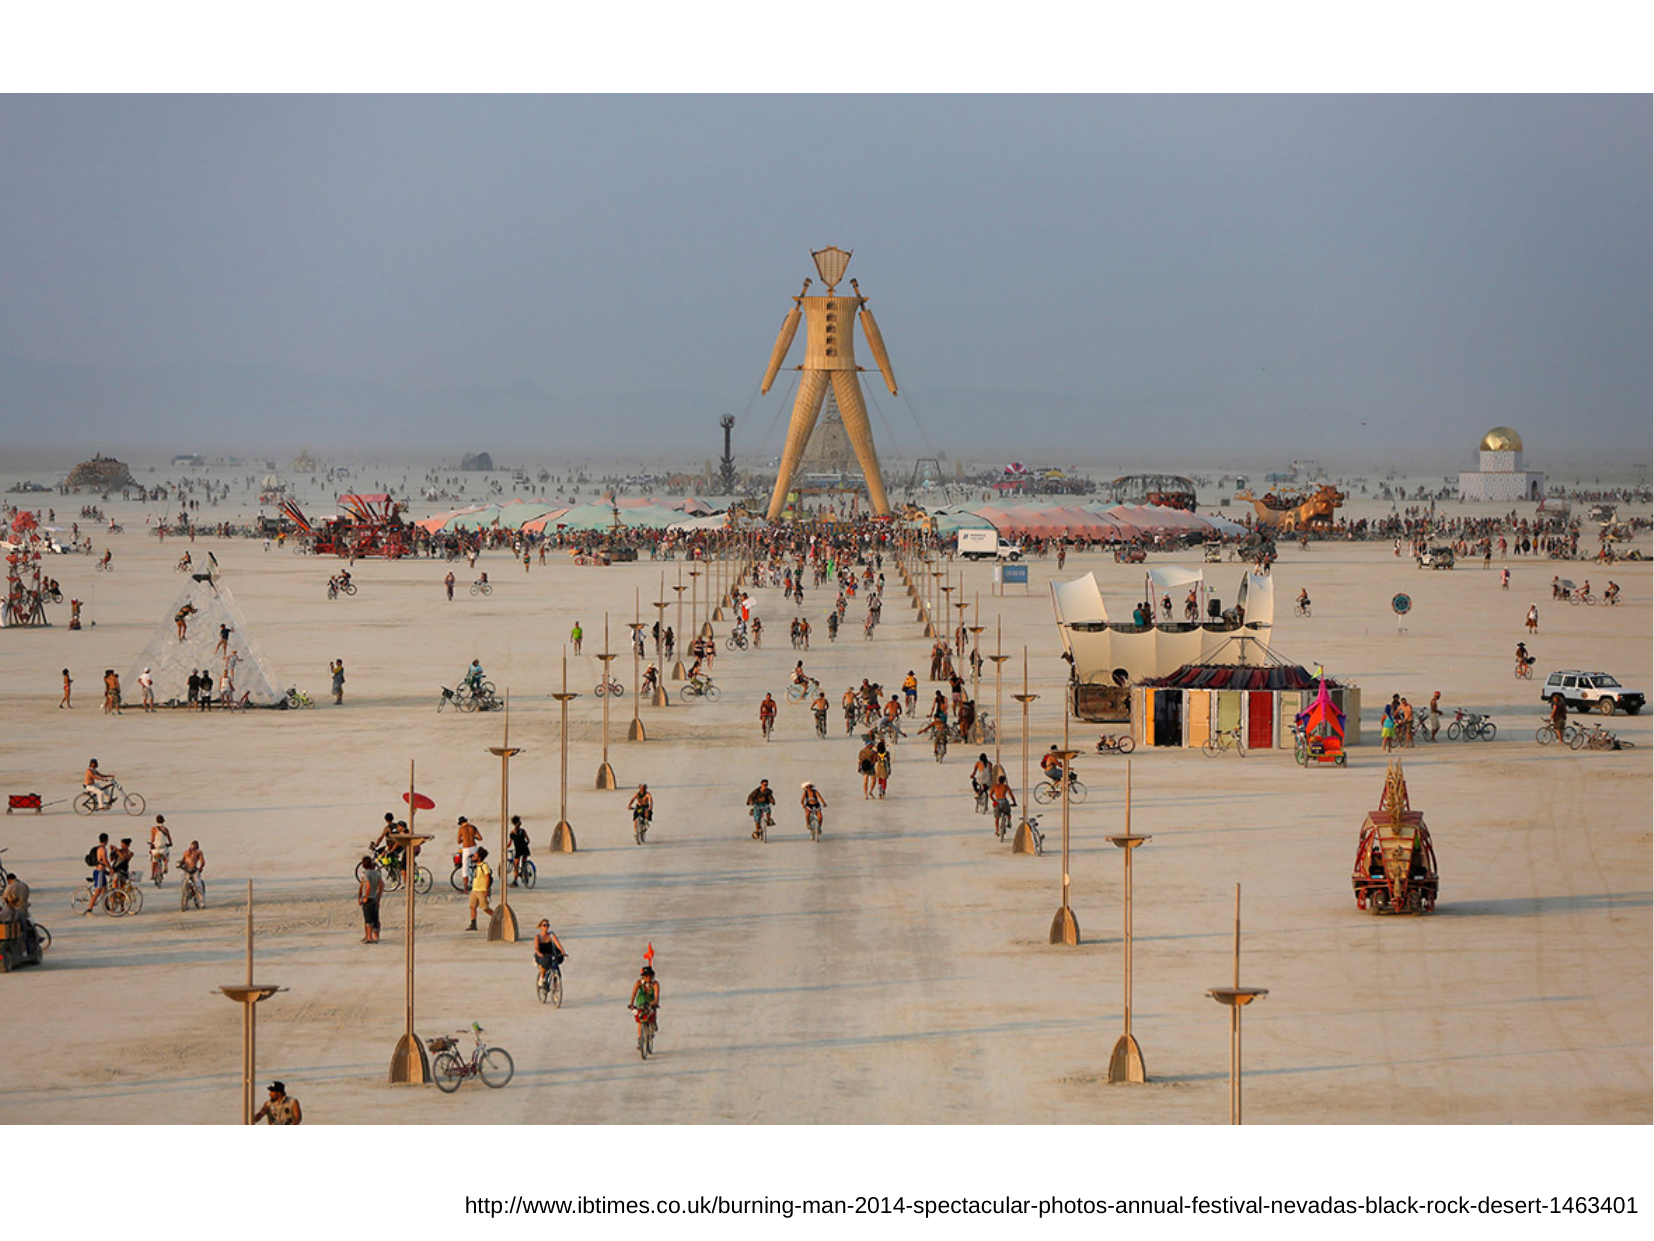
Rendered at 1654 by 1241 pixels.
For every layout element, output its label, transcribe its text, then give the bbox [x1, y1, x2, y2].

picture [0, 93, 1654, 1126]
text_box http://www.ibtimes.co.uk/burning-man-2014-spectacular-photos-annual-festival-nevadas-black-rock-desert-1463401 [450, 1185, 1654, 1241]
